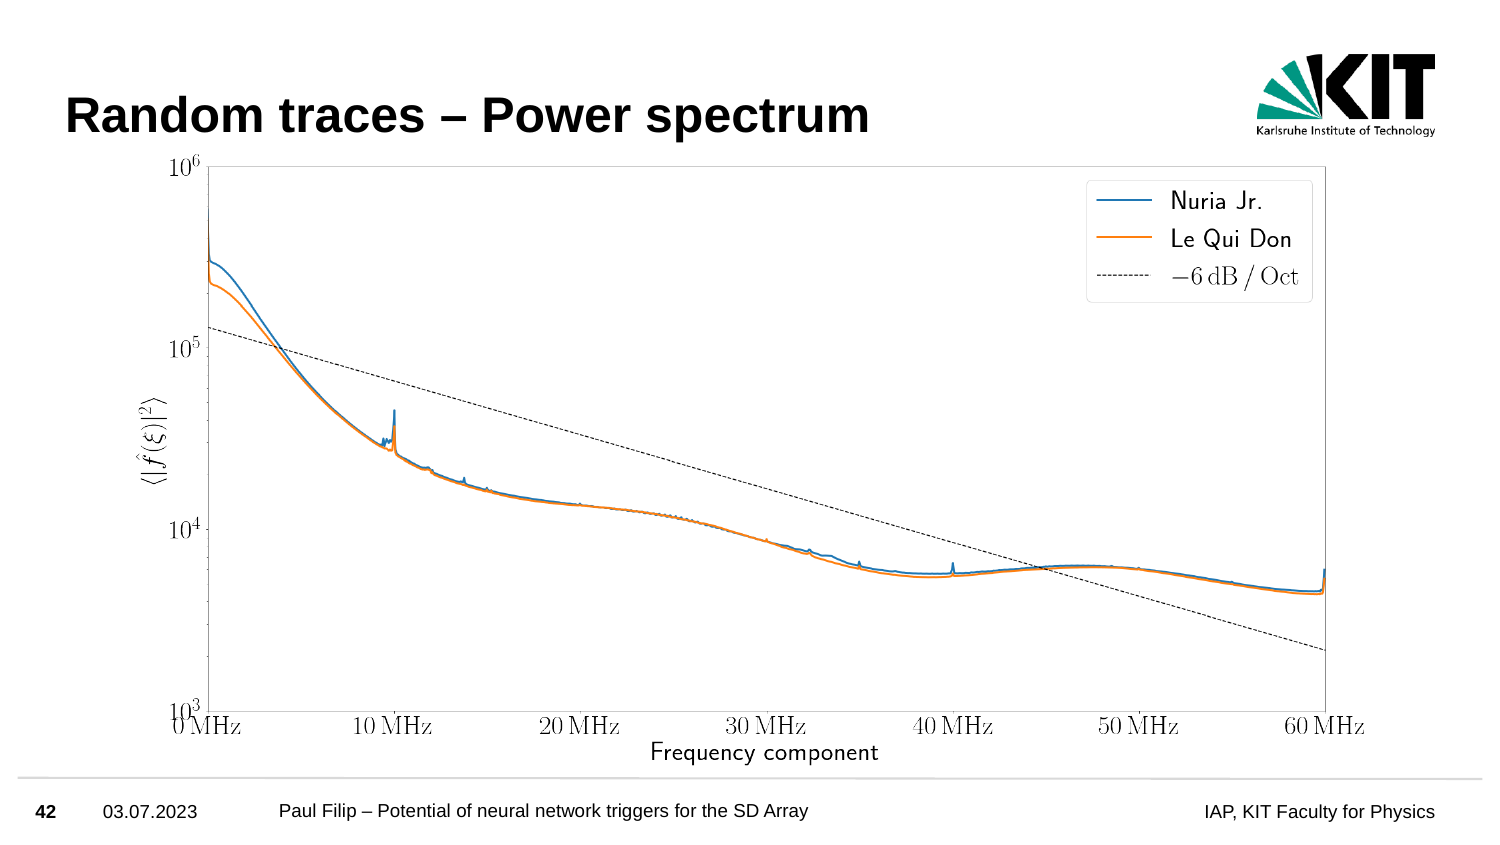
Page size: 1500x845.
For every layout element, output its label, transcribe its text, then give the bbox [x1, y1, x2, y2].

picture [130, 152, 1370, 770]
picture [1257, 54, 1435, 137]
slide_number 03.07.2023 [102, 778, 272, 844]
title Random traces – Power spectrum [64, 48, 1192, 144]
slide_number <number> [35, 778, 89, 844]
